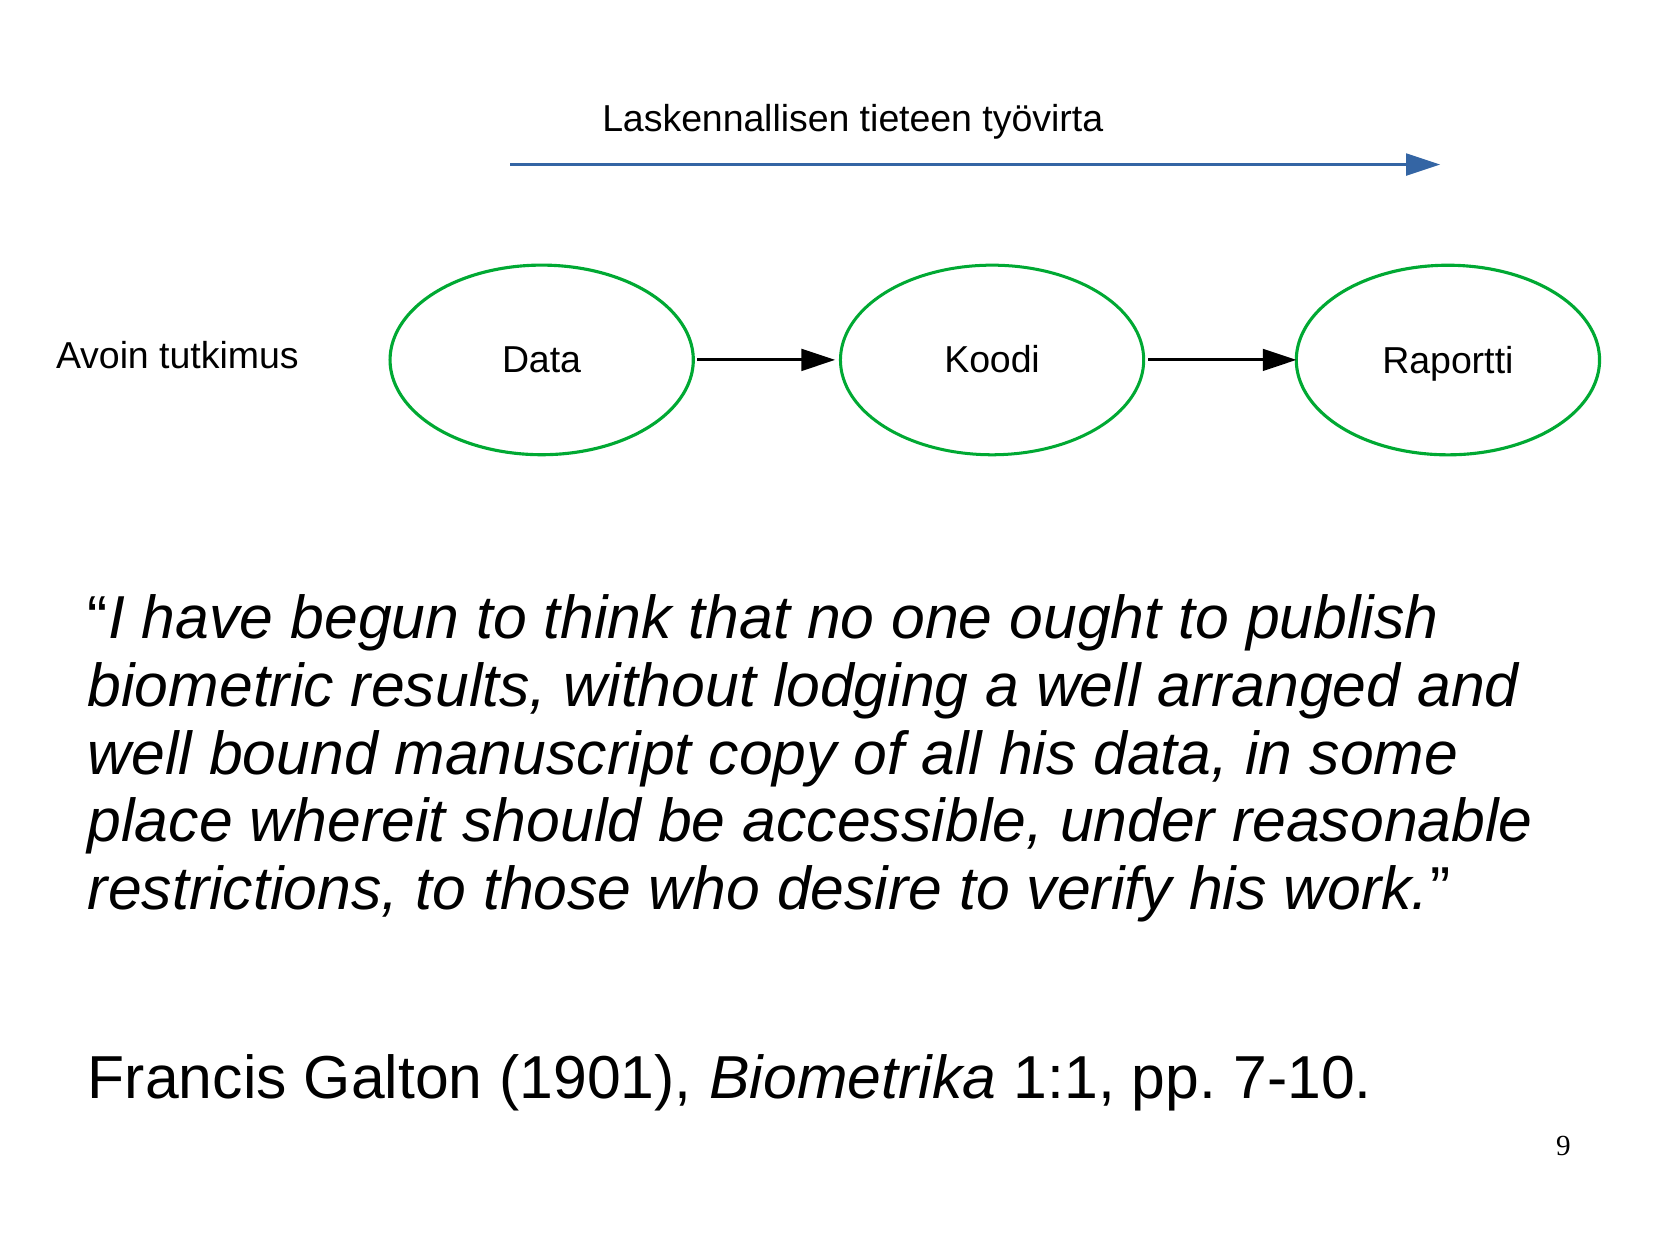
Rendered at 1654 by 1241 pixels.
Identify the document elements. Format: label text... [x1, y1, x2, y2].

text_box Raportti [1296, 265, 1600, 455]
text_box Koodi [840, 265, 1144, 455]
text_box Data [390, 265, 694, 455]
list “I have begun to think that no one ought to publish biometric results, without lodging a well arranged and well bound manuscript copy of all his data, in some place whereit should be accessible, under reasonable restrictions, to those who desire to verify his work.” Francis Galton (1901), Biometrika 1:1, pp. 7-10. [87, 583, 1577, 1124]
text_box Laskennallisen tieteen työvirta [587, 90, 1119, 147]
text_box Avoin tutkimus [41, 327, 352, 427]
